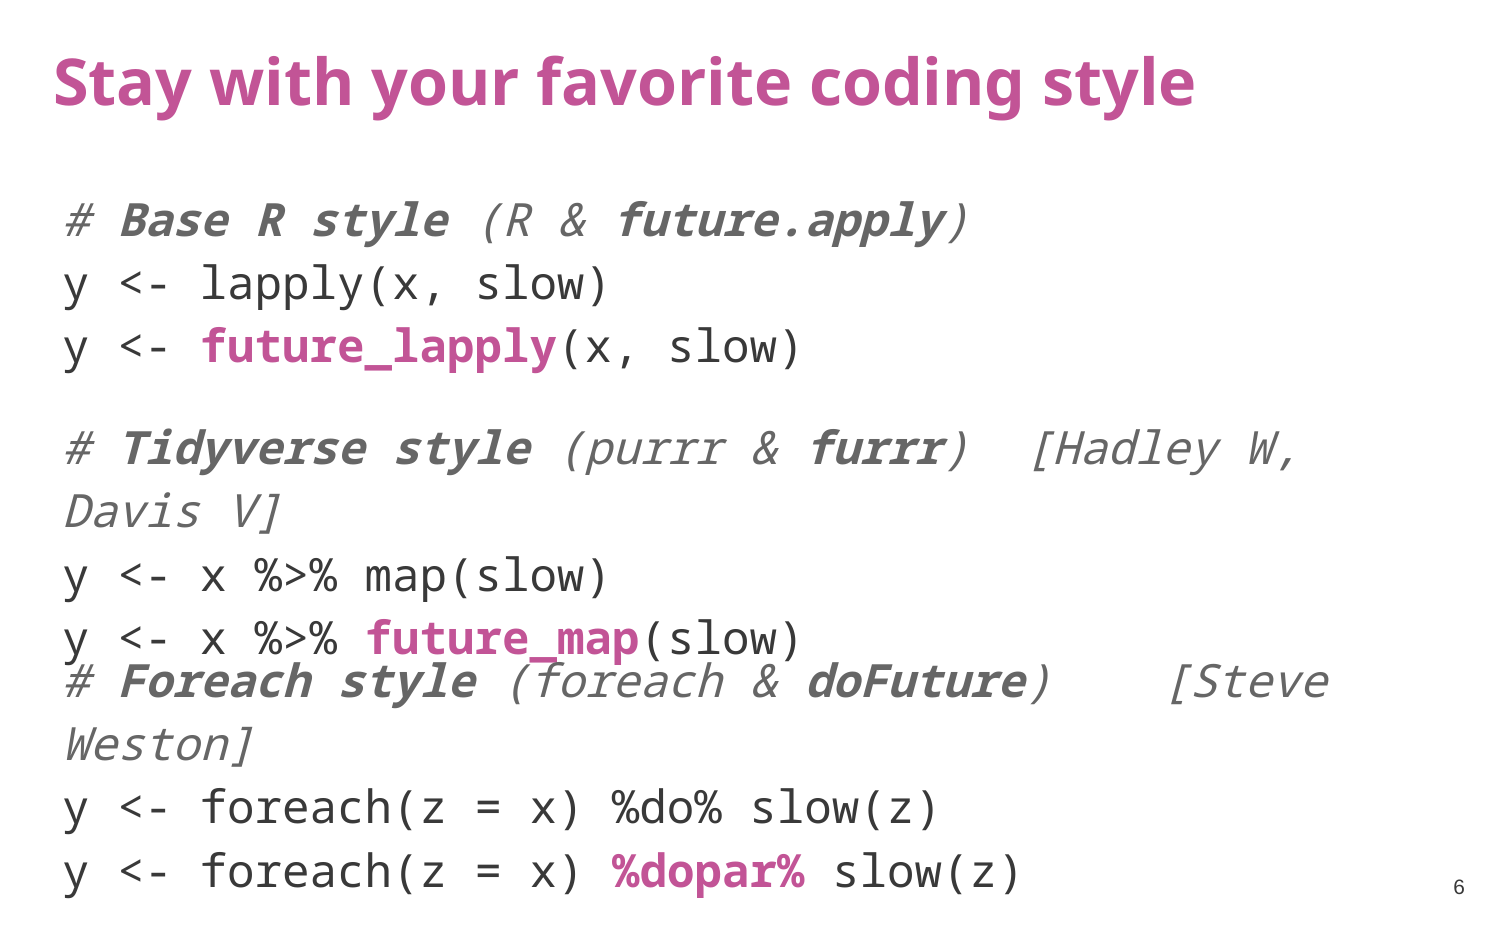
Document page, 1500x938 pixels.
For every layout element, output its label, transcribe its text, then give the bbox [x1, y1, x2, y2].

list # Base R style (R & future.apply) y <- lapply(x, slow) y <- future_lapply(x, slow) [47, 167, 1445, 381]
slide_number <number> [1389, 849, 1480, 922]
list # Tidyverse style (purrr & furrr) [Hadley W, Davis V] y <- x %>% map(slow) y <- x %>% future_map(slow) [47, 395, 1445, 616]
list # Foreach style (foreach & doFuture) [Steve Weston] y <- foreach(z = x) %do% slow(z) y <- foreach(z = x) %dopar% slow(z) [47, 628, 1445, 869]
title Stay with your favorite coding style [38, 25, 1437, 130]
